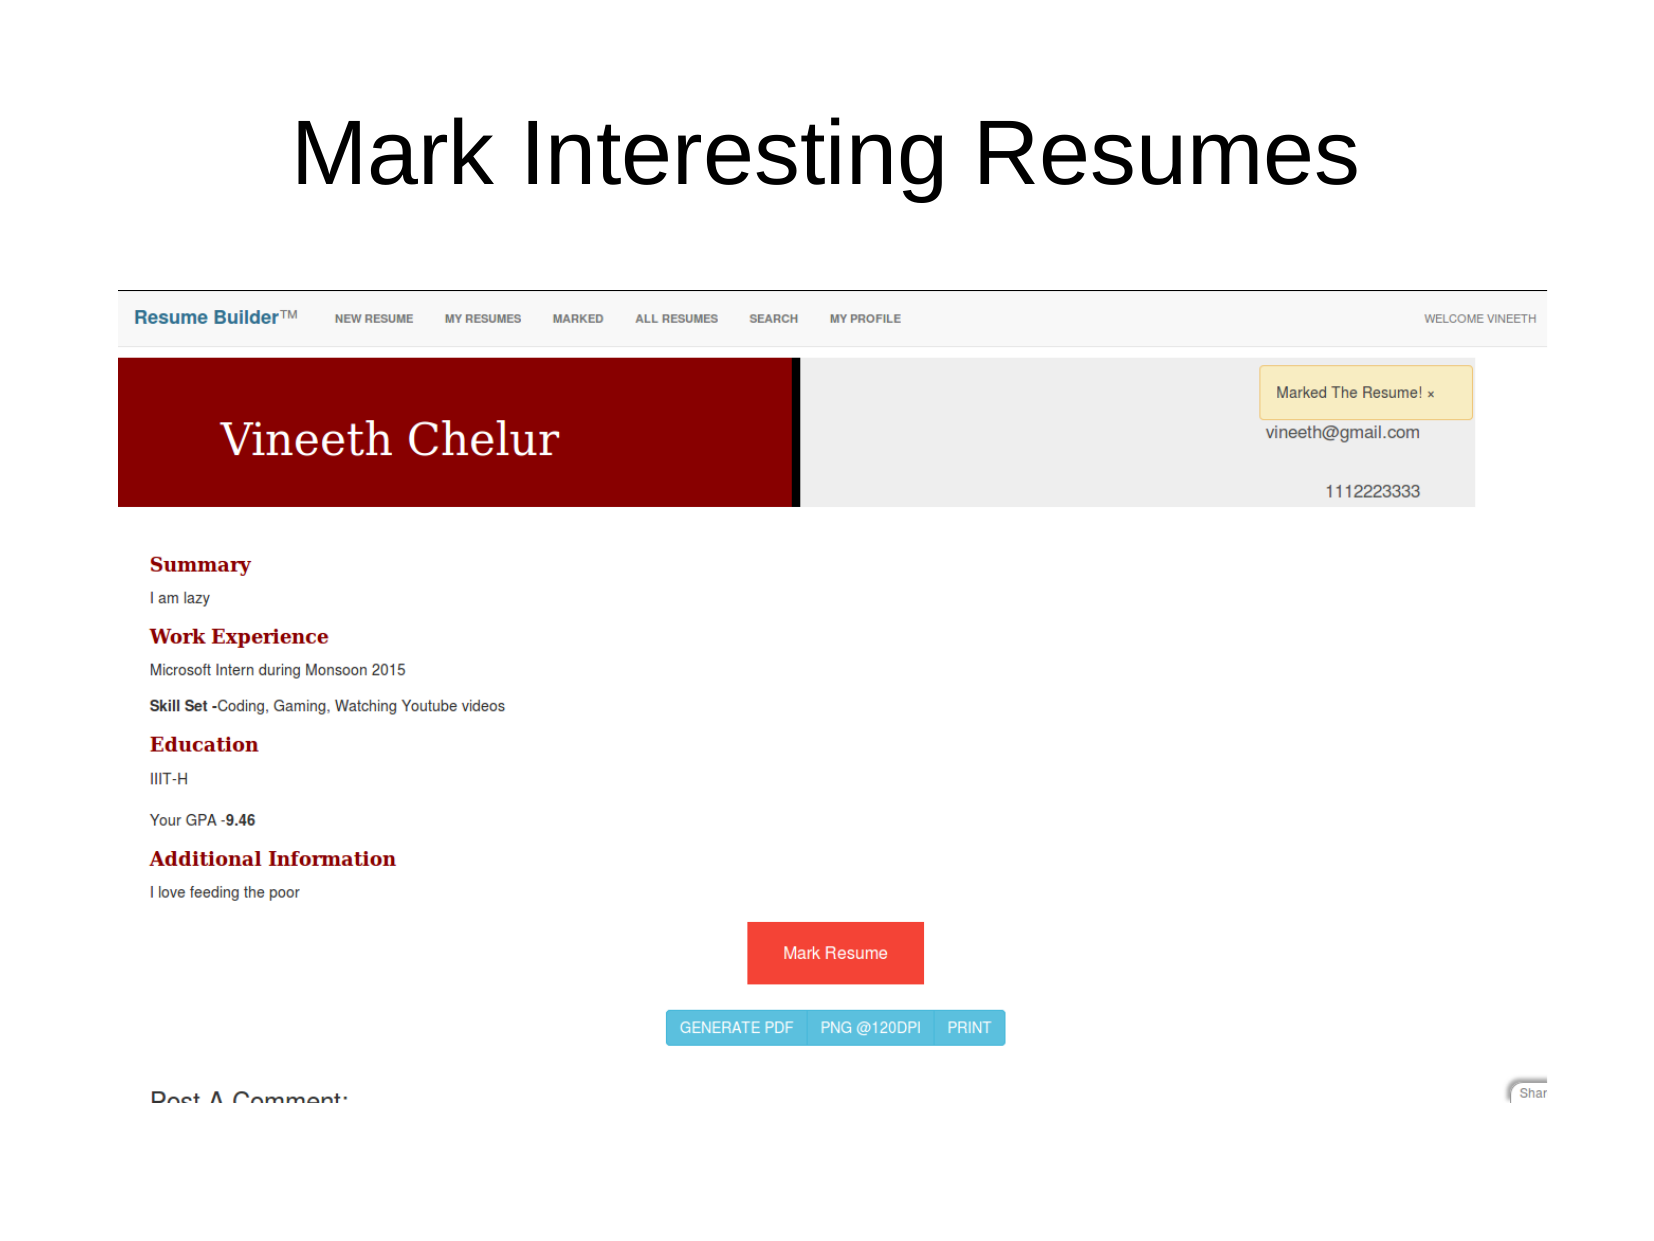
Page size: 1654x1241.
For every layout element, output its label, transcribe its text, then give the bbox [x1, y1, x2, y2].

picture [118, 290, 1548, 1103]
title Mark Interesting Resumes [82, 49, 1571, 257]
